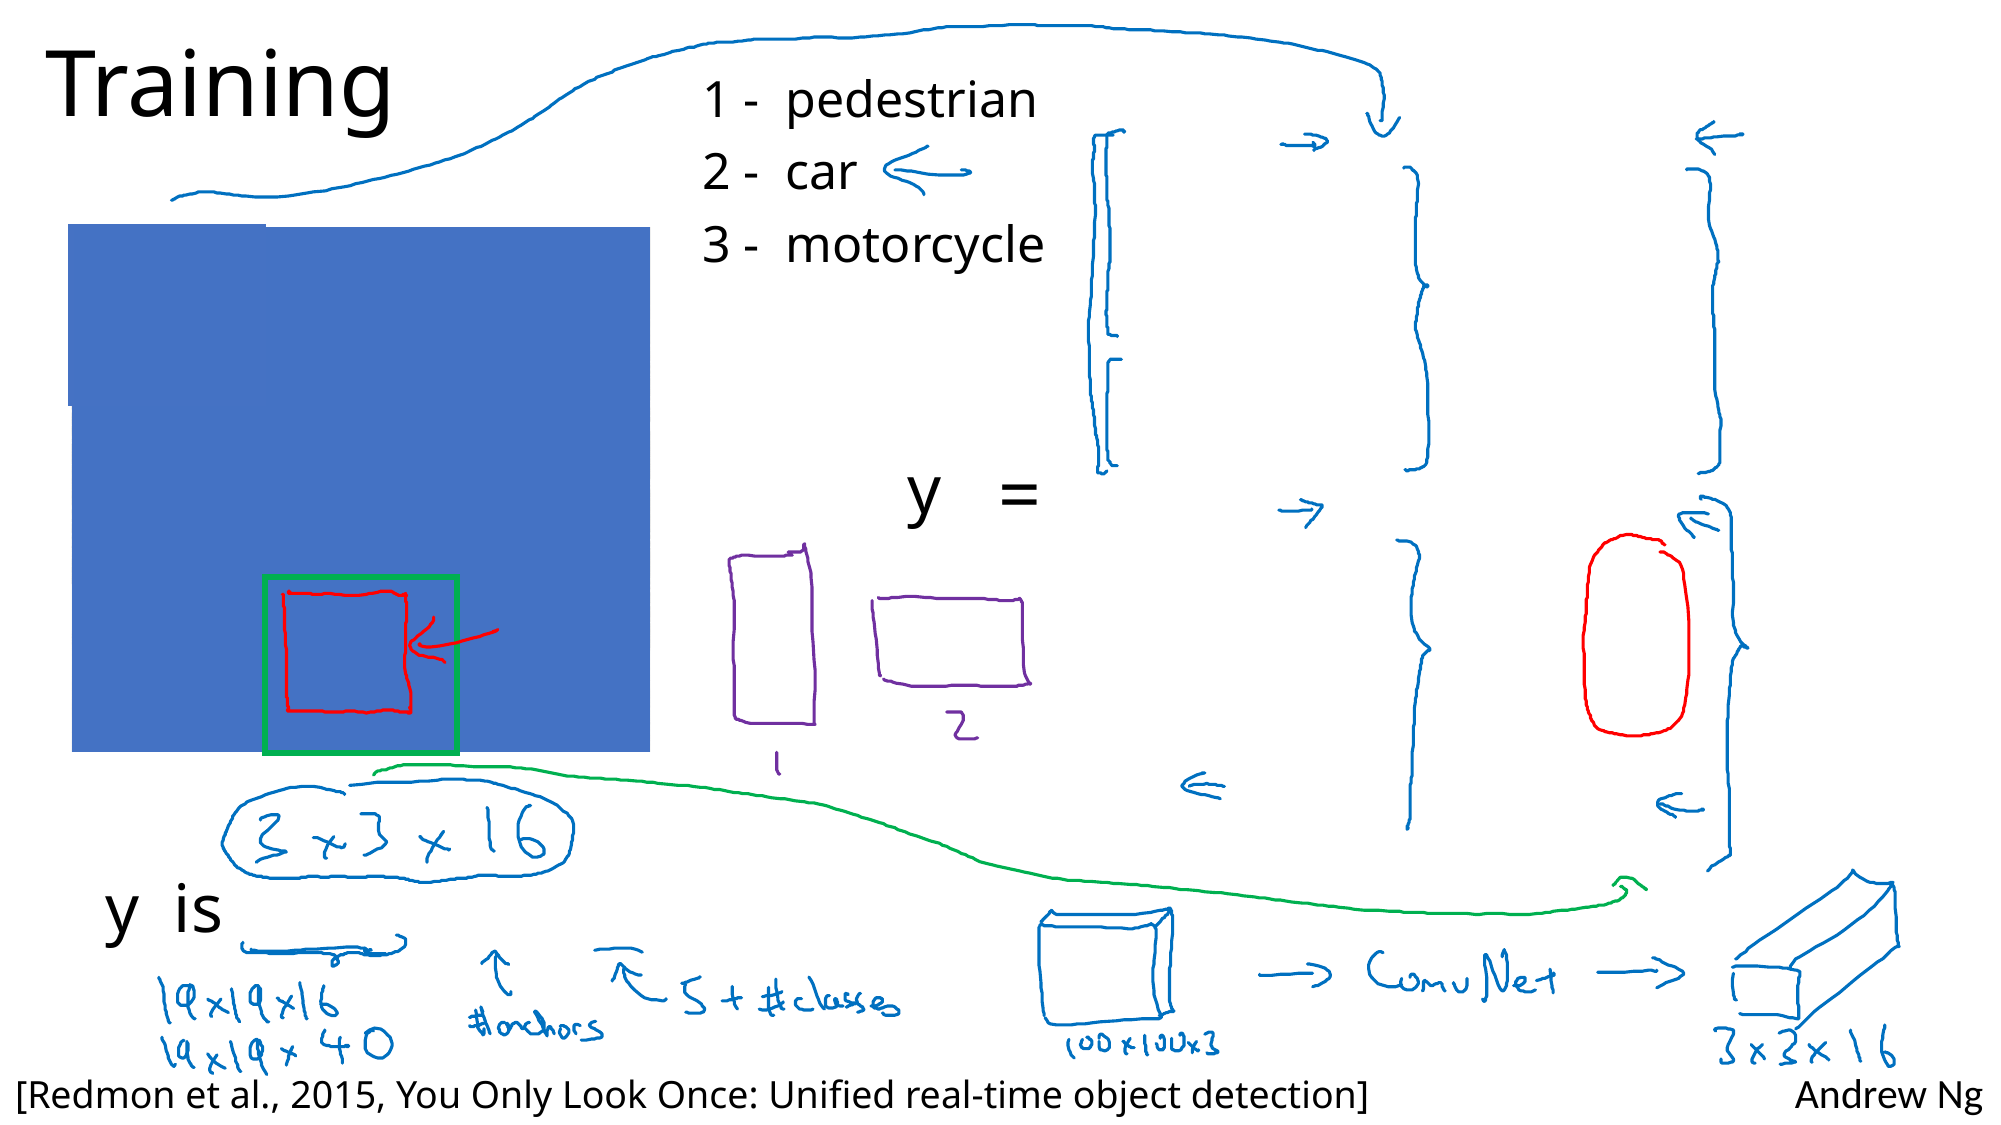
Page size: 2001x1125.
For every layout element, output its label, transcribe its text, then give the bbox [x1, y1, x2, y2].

text_box y is [90, 857, 155, 954]
text_box [Redmon et al., 2015, You Only Look Once: Unified real-time object detection] [0, 1063, 1450, 1123]
table_cell [72, 406, 155, 577]
title Training [30, 29, 167, 248]
title Training [1435, 29, 2000, 248]
table_cell [72, 577, 155, 752]
picture [155, 20, 1905, 1080]
table_header [74, 230, 155, 400]
